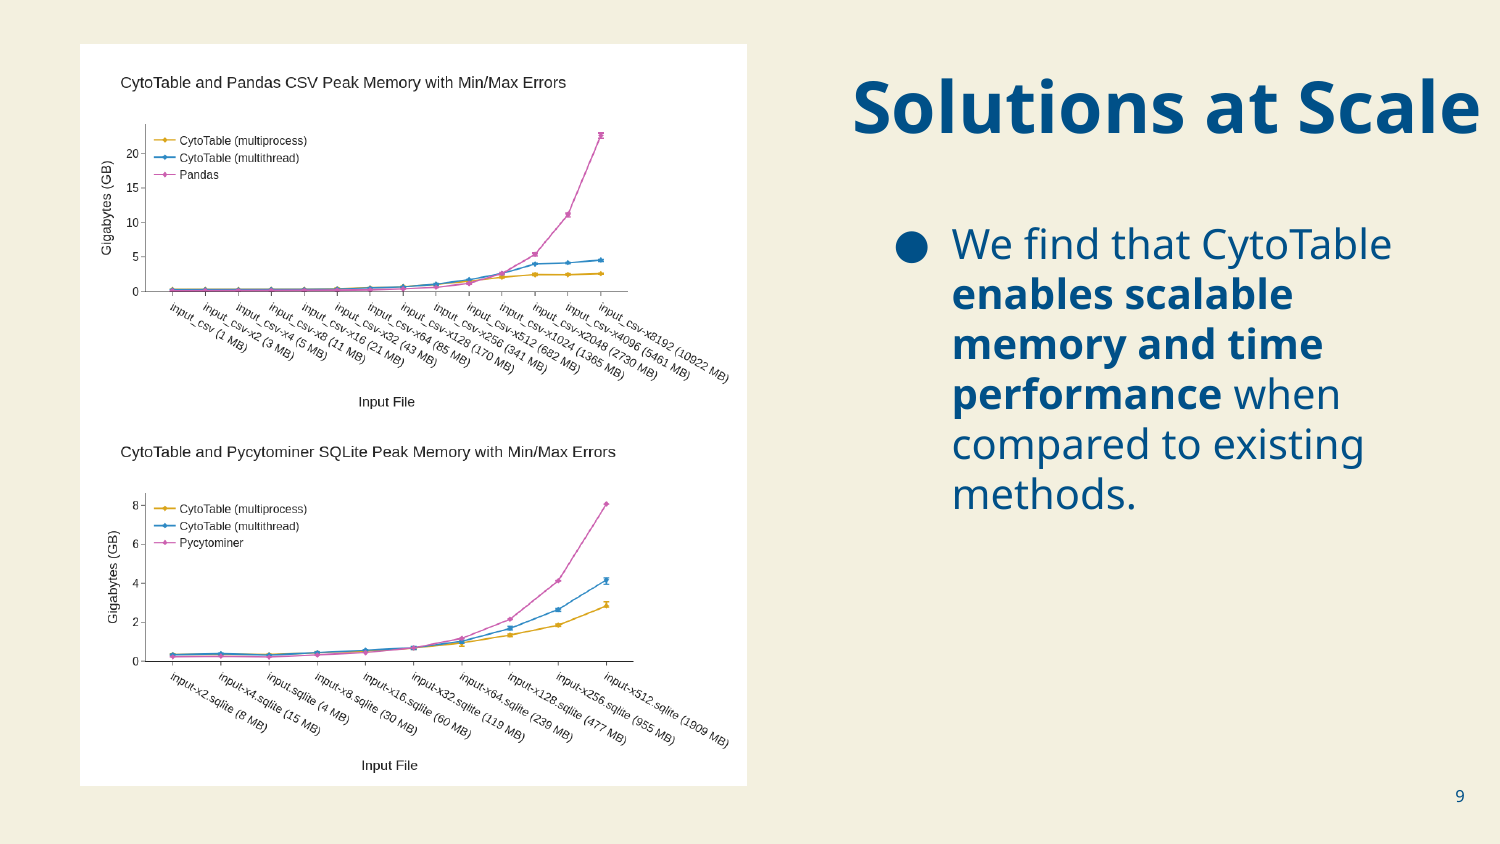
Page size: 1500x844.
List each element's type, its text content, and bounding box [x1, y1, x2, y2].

title Solutions at Scale [837, 56, 1500, 161]
picture [80, 44, 747, 786]
list We find that CytoTable enables scalable memory and time performance when compared to existing methods. [861, 202, 1480, 707]
slide_number 1 [1389, 764, 1480, 830]
